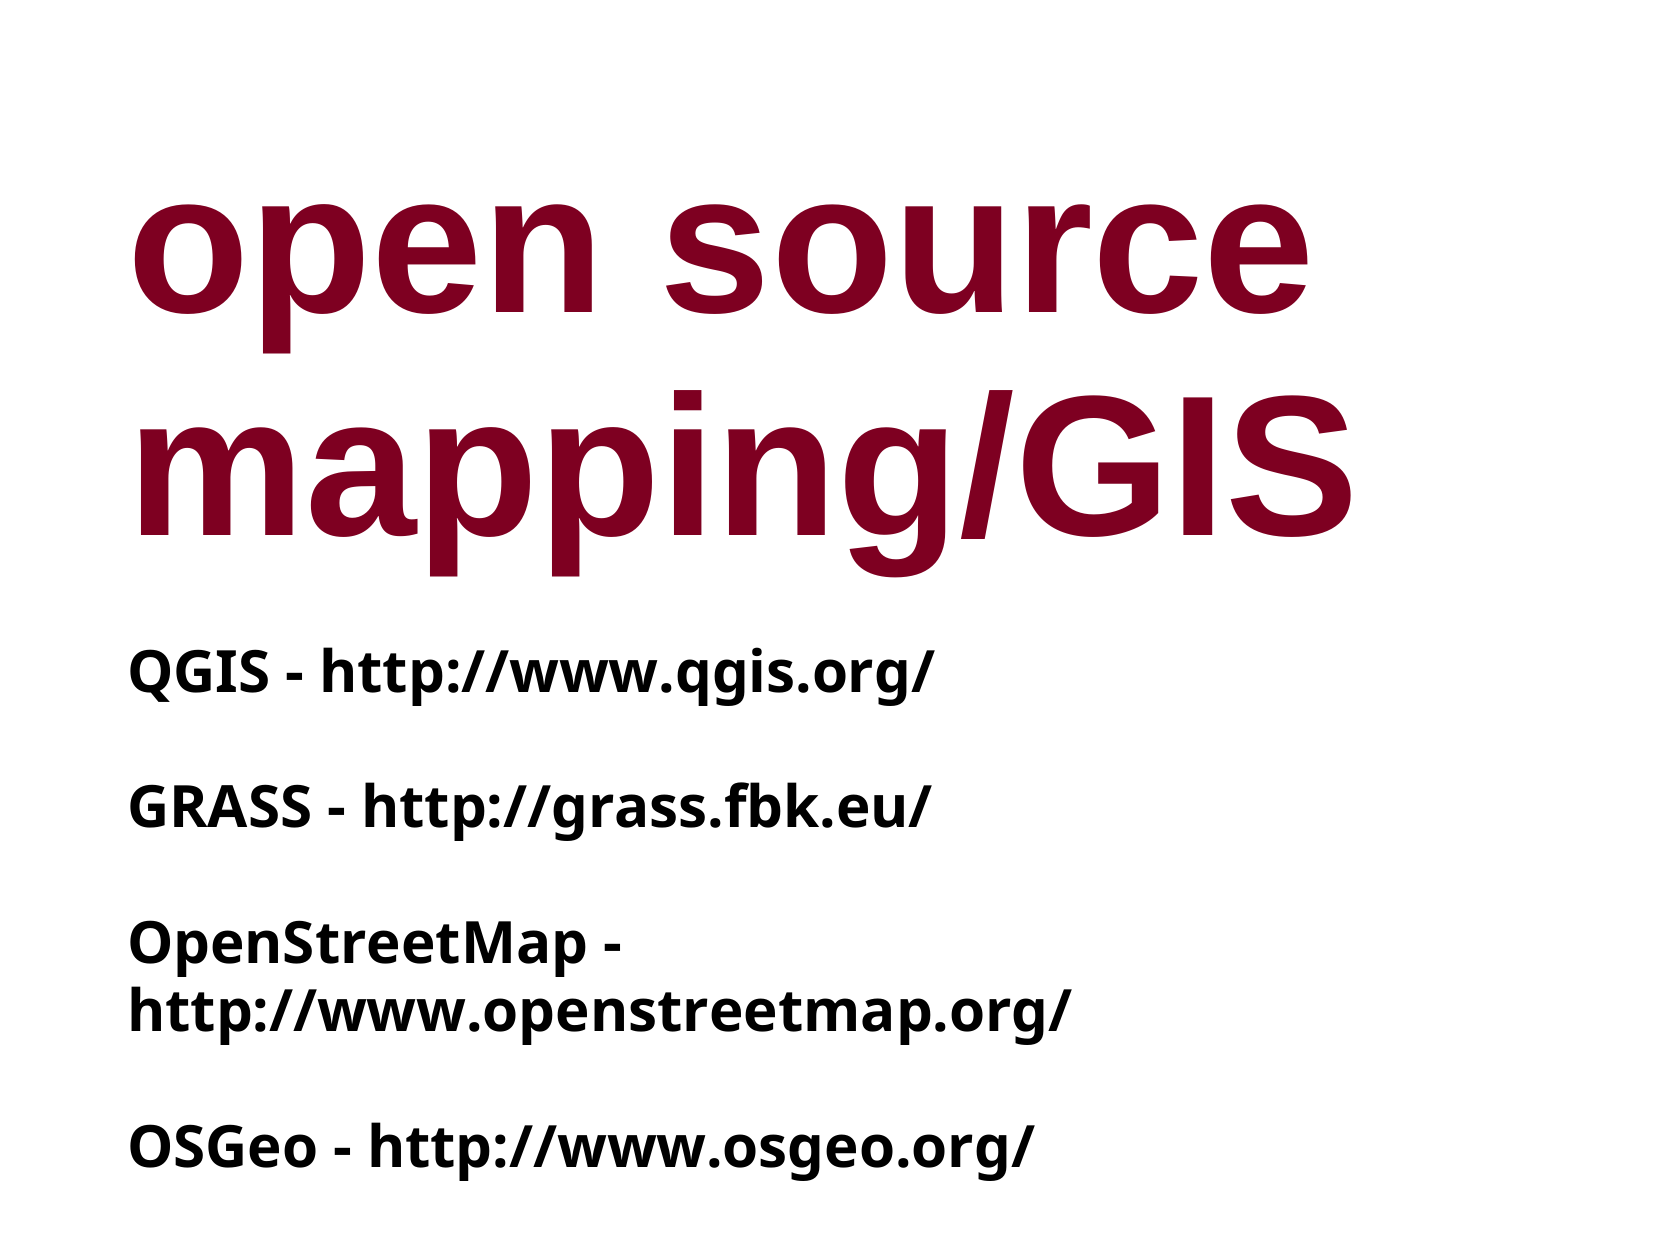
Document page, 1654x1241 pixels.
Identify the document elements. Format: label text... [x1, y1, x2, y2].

text_box open source mapping/GIS [112, 112, 1575, 338]
text_box open source mapping/GIS [290, 223, 334, 295]
text_box QGIS - http://www.qgis.org/ GRASS - http://grass.fbk.eu/ OpenStreetMap - http://www.openstreetmap.org/ OSGeo - http://www.osgeo.org/ [112, 628, 1538, 1163]
